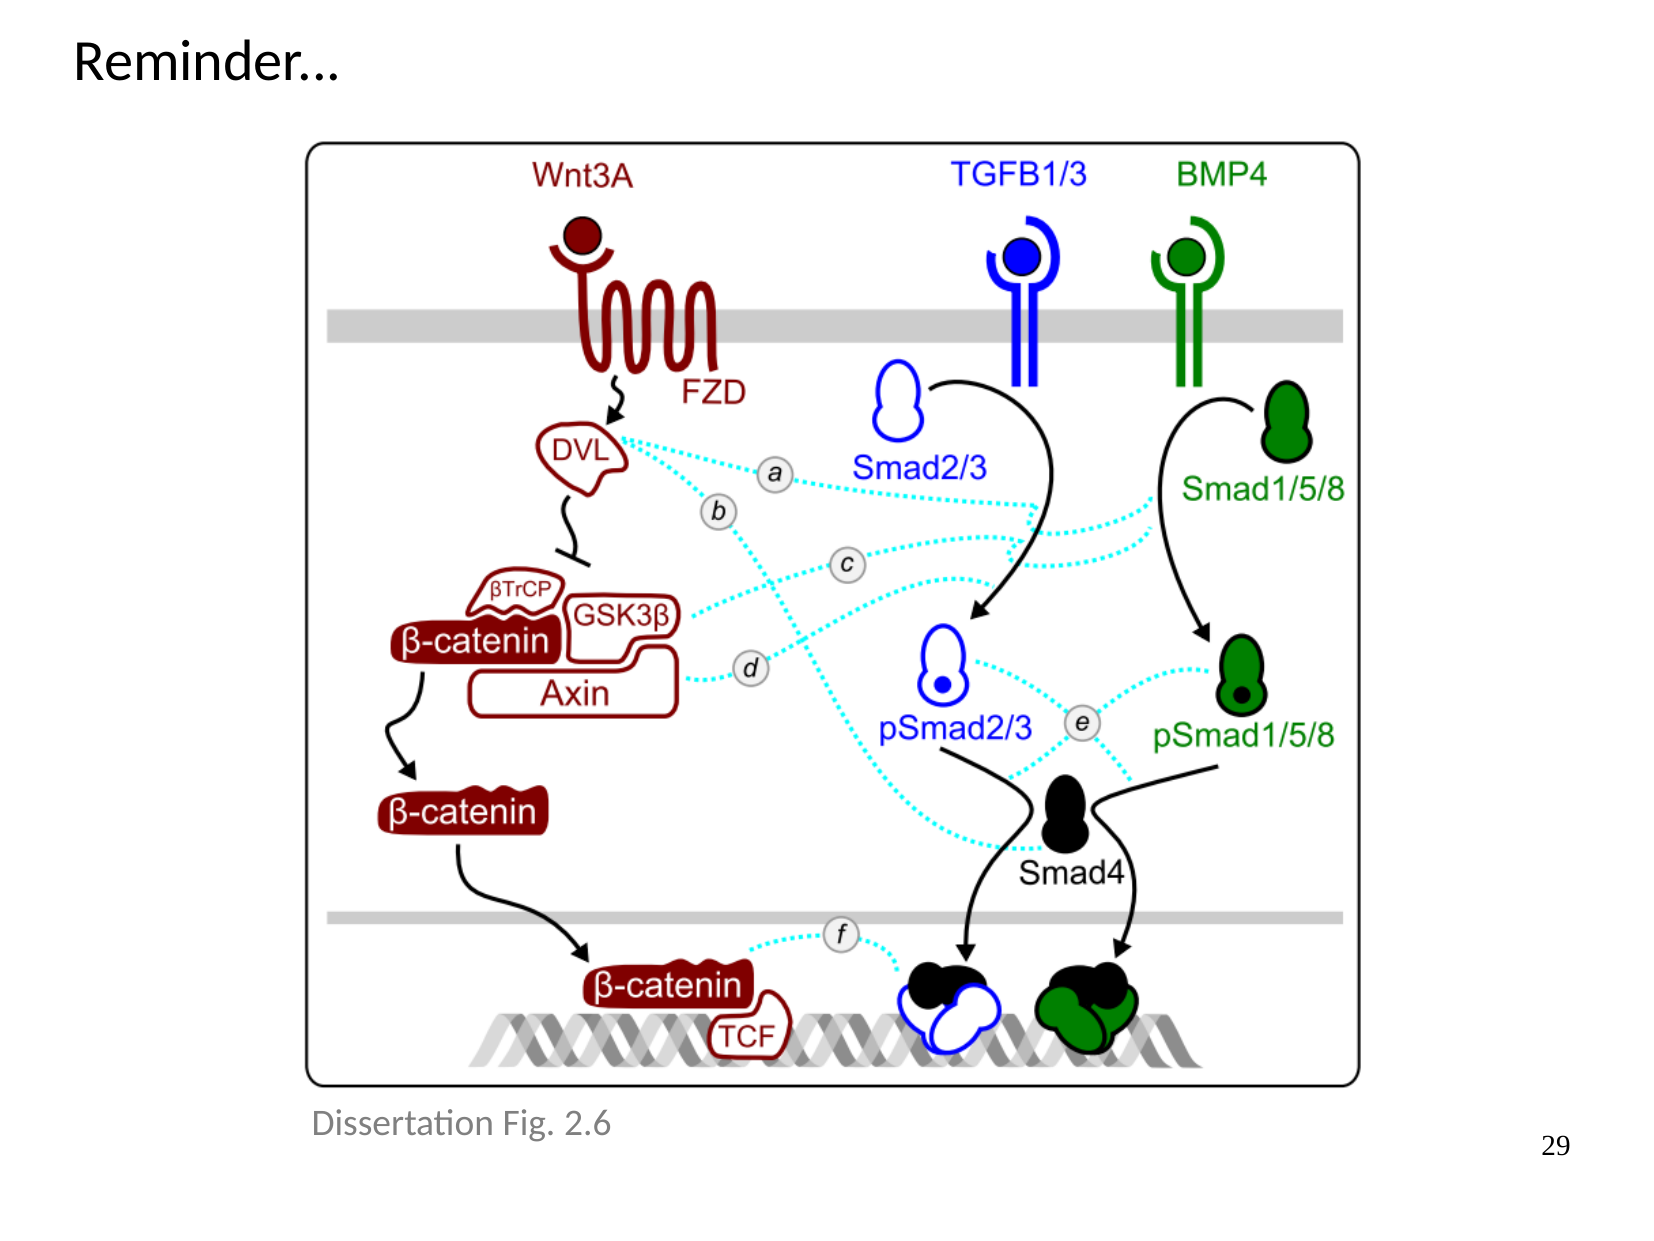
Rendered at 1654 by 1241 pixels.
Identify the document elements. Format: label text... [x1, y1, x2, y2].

text_box Reminder... [59, 29, 1536, 148]
text_box Dissertation Fig. 2.6 [296, 1099, 1093, 1182]
picture [301, 148, 1365, 1093]
